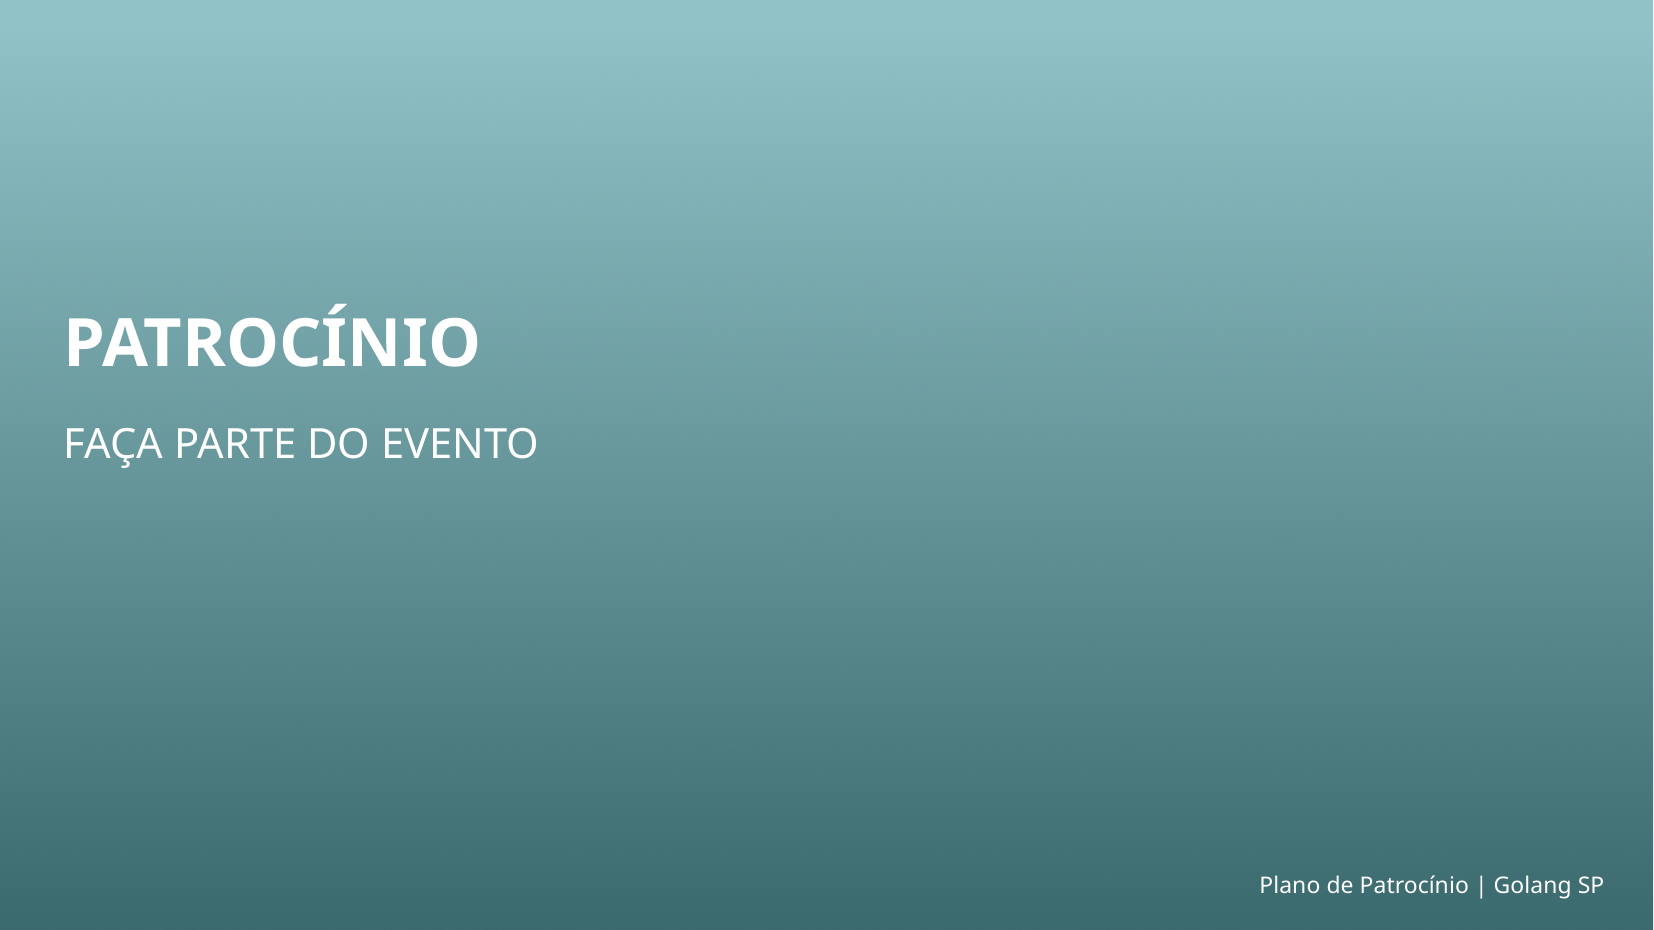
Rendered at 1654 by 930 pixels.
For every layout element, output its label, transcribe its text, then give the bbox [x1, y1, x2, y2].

title Plano de Patrocínio | Golang SP [45, 840, 1606, 930]
title PATROCÍNIO FAÇA PARTE DO EVENTO [63, 249, 1006, 450]
